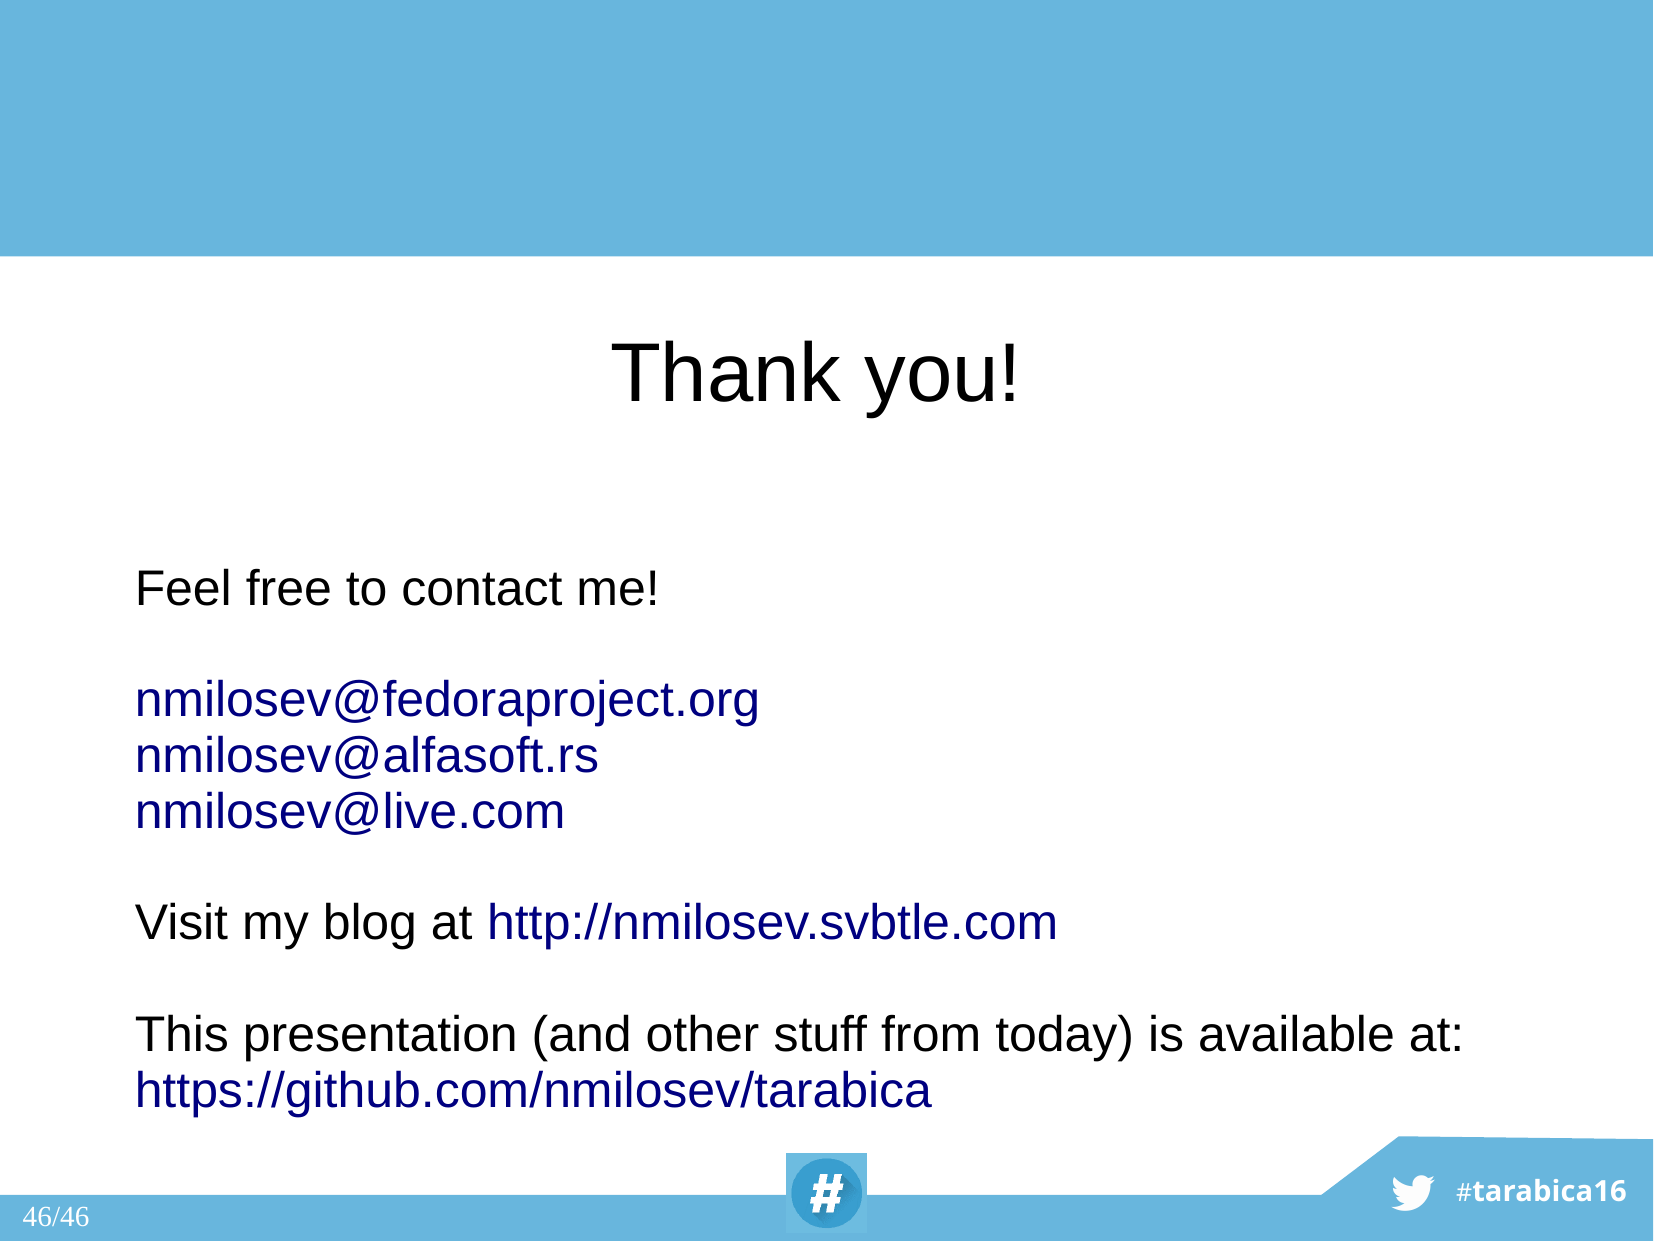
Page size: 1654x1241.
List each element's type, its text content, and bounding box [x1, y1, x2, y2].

subtitle Thank you! [72, 105, 1561, 641]
text_box Feel free to contact me! nmilosev@fedoraproject.org nmilosev@alfasoft.rs nmilosev@live.com Visit my blog at http://nmilosev.svbtle.com This presentation (and other stuff from today) is available at: https://github.com/nmilosev/tarabica [120, 552, 1486, 1126]
picture [1378, 1158, 1448, 1228]
picture [786, 1153, 867, 1233]
